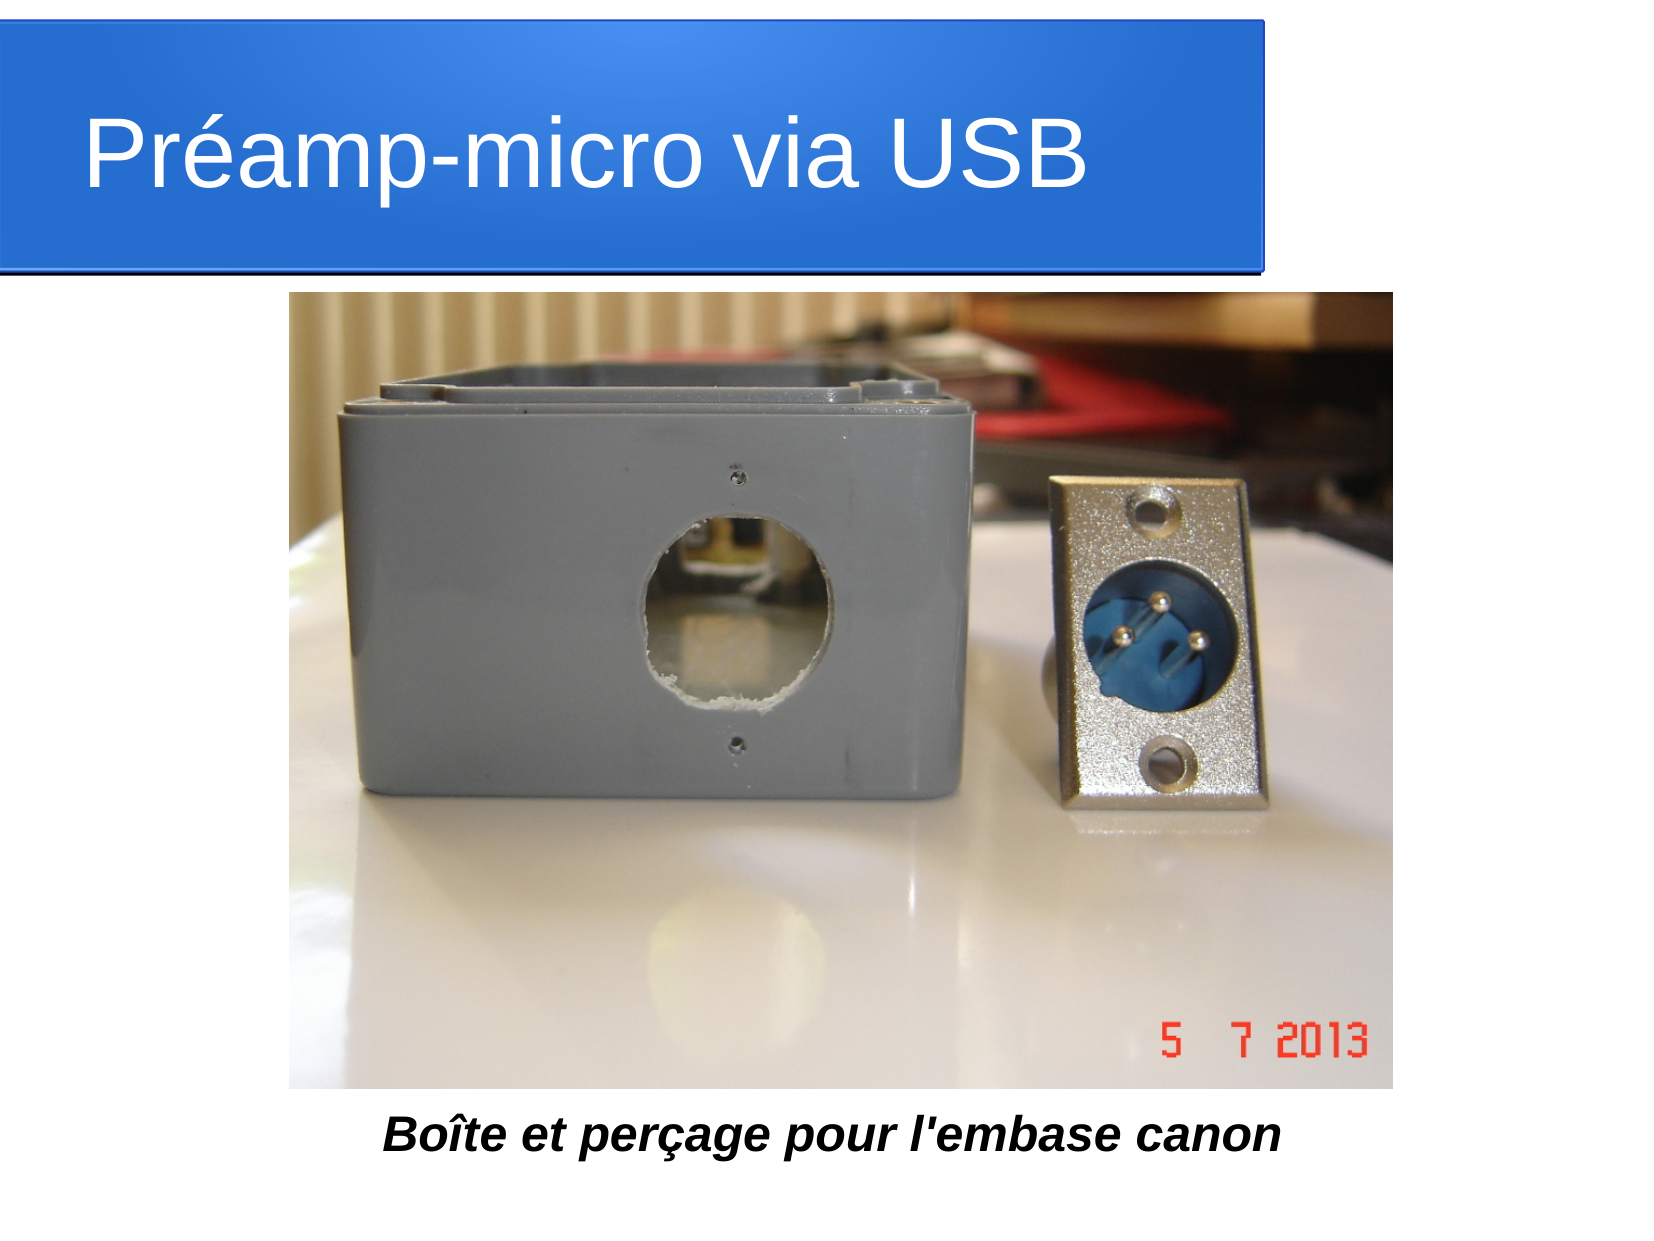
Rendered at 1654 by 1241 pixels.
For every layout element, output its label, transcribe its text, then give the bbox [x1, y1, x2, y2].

title Préamp-micro via USB [82, 49, 1250, 257]
picture [289, 292, 1393, 1089]
text_box Boîte et perçage pour l'embase canon [307, 1098, 1359, 1169]
